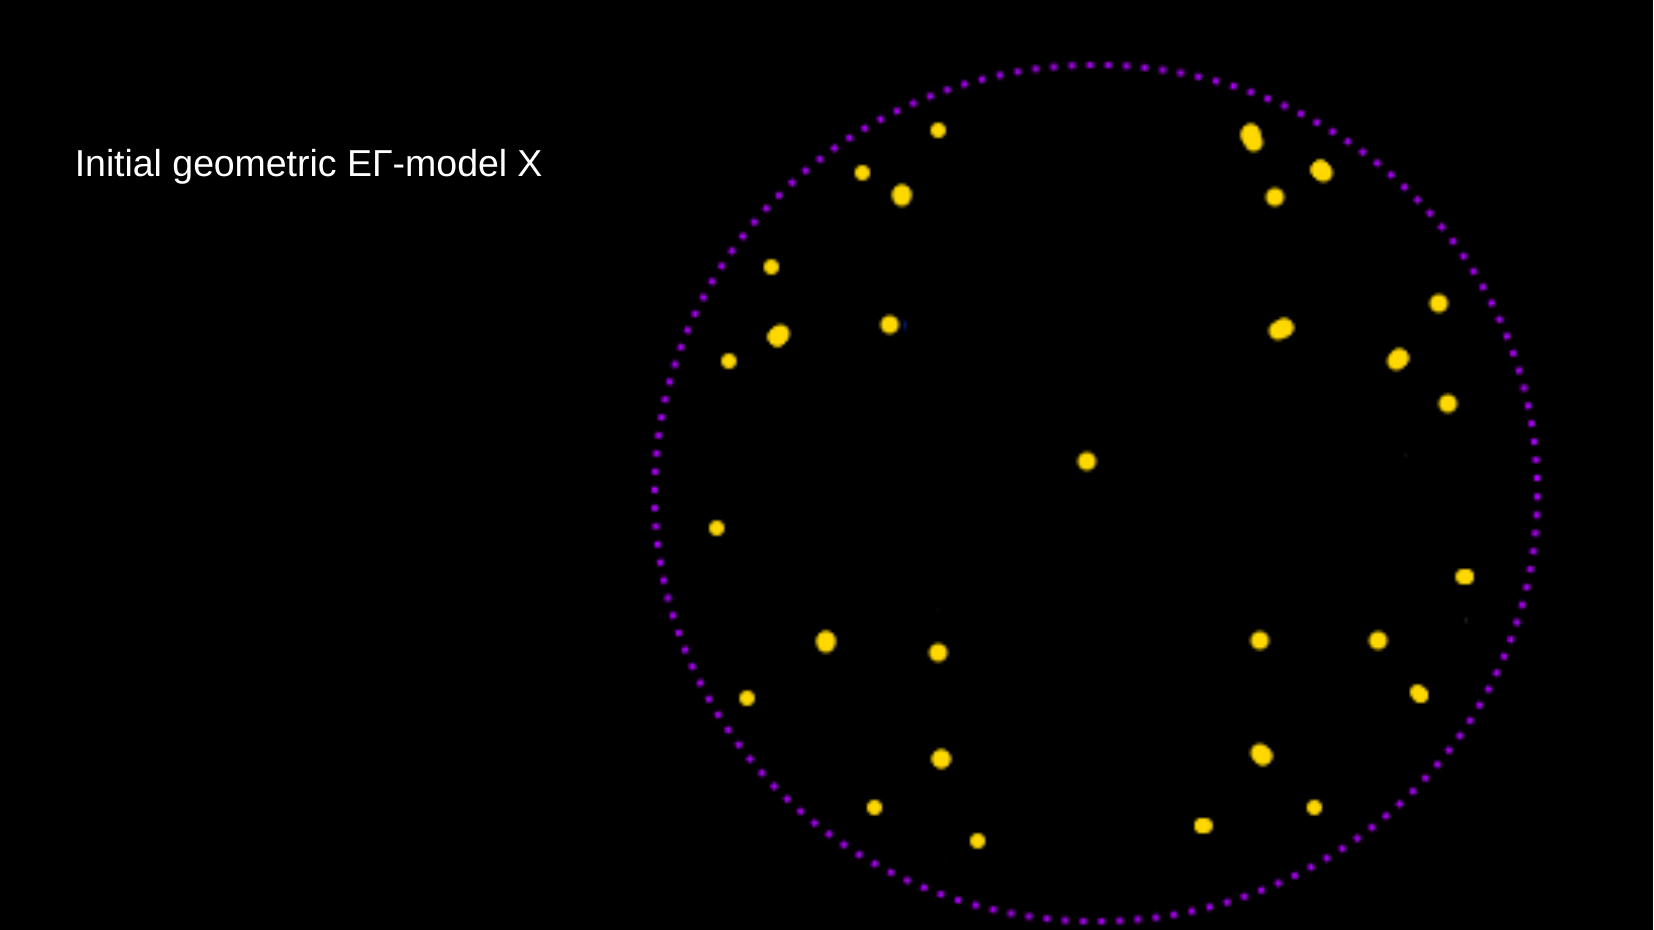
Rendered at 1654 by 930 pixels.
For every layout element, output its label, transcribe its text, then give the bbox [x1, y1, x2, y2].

picture [510, 0, 1653, 930]
text_box Initial geometric EΓ-model X [60, 134, 558, 192]
